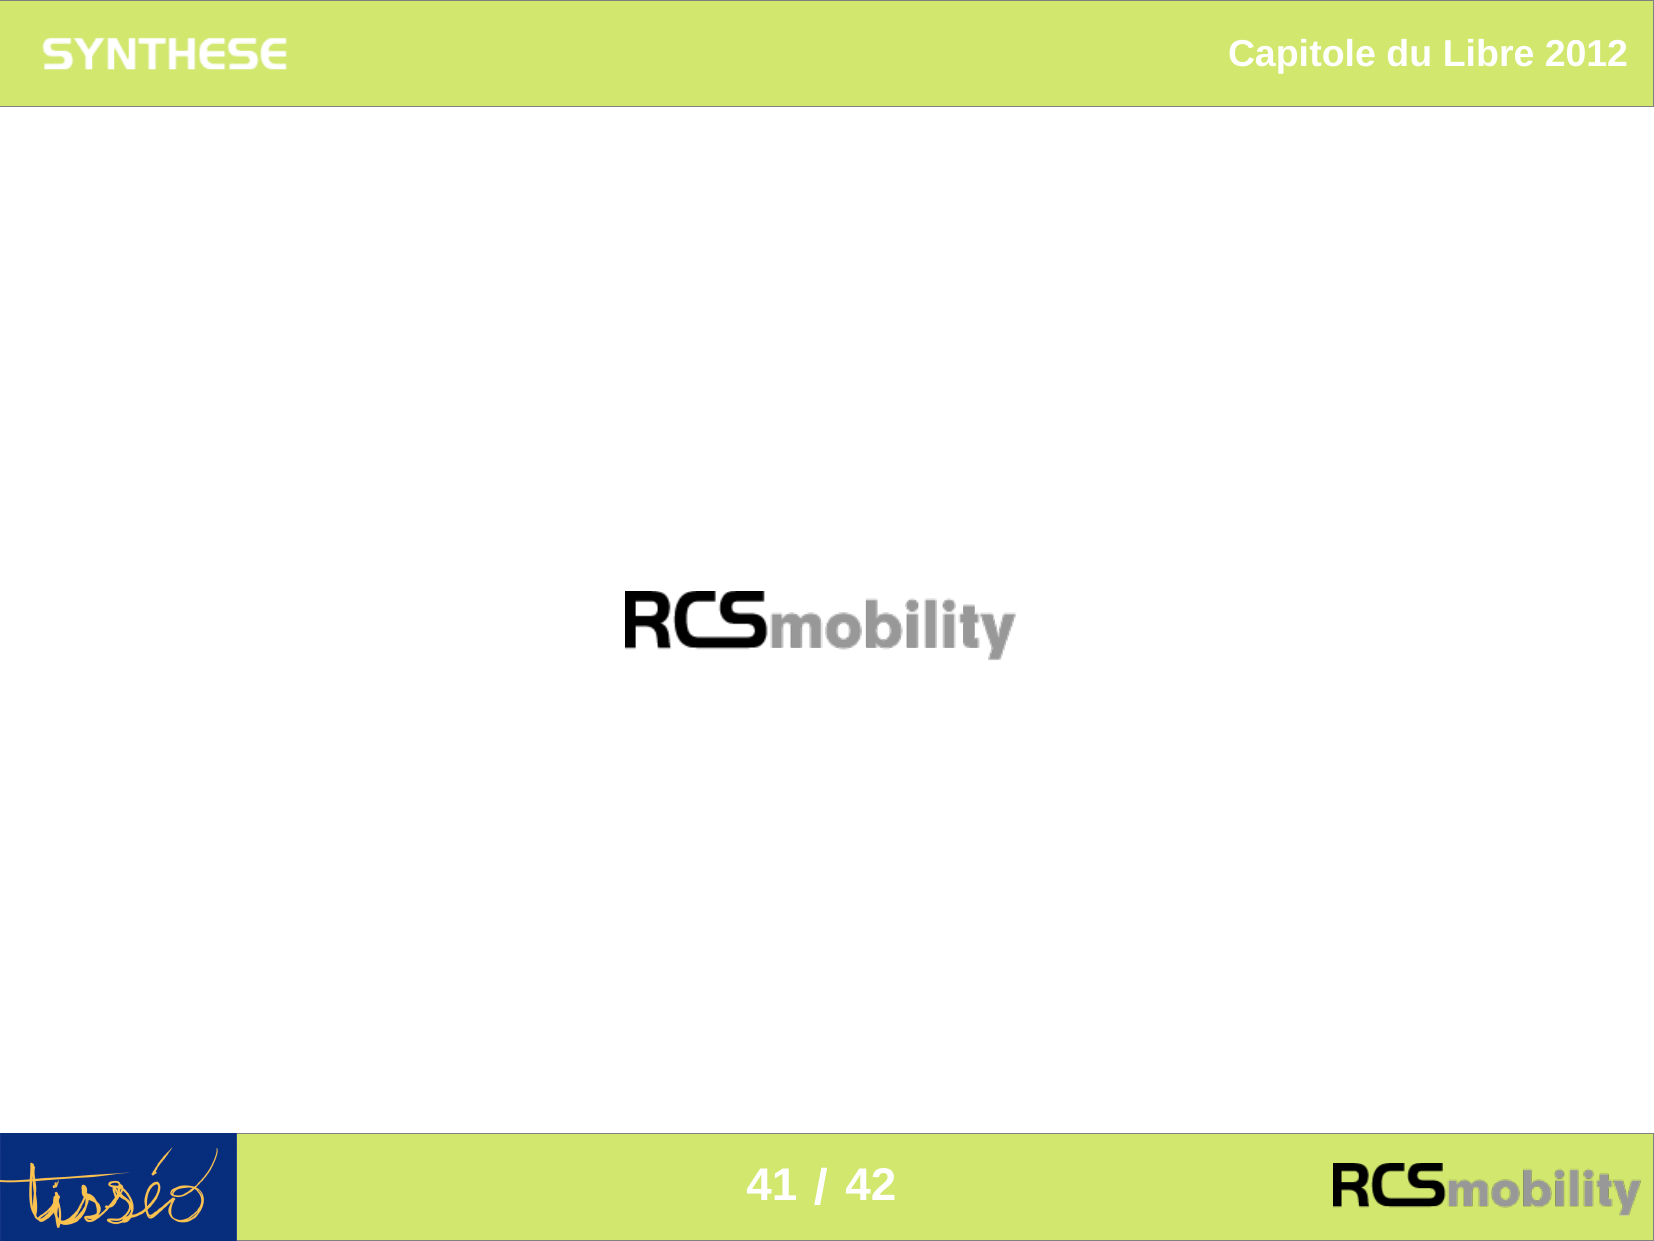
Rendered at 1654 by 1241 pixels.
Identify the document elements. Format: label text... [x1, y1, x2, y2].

text_box / [237, 1133, 1654, 1241]
text_box <numéro> [561, 1151, 813, 1241]
picture [41, 35, 292, 73]
picture [625, 591, 1017, 662]
text_box Capitole du Libre 2012 [0, 0, 1654, 107]
picture [1333, 1163, 1642, 1217]
picture [0, 1133, 237, 1241]
text_box 42 [830, 1151, 934, 1231]
